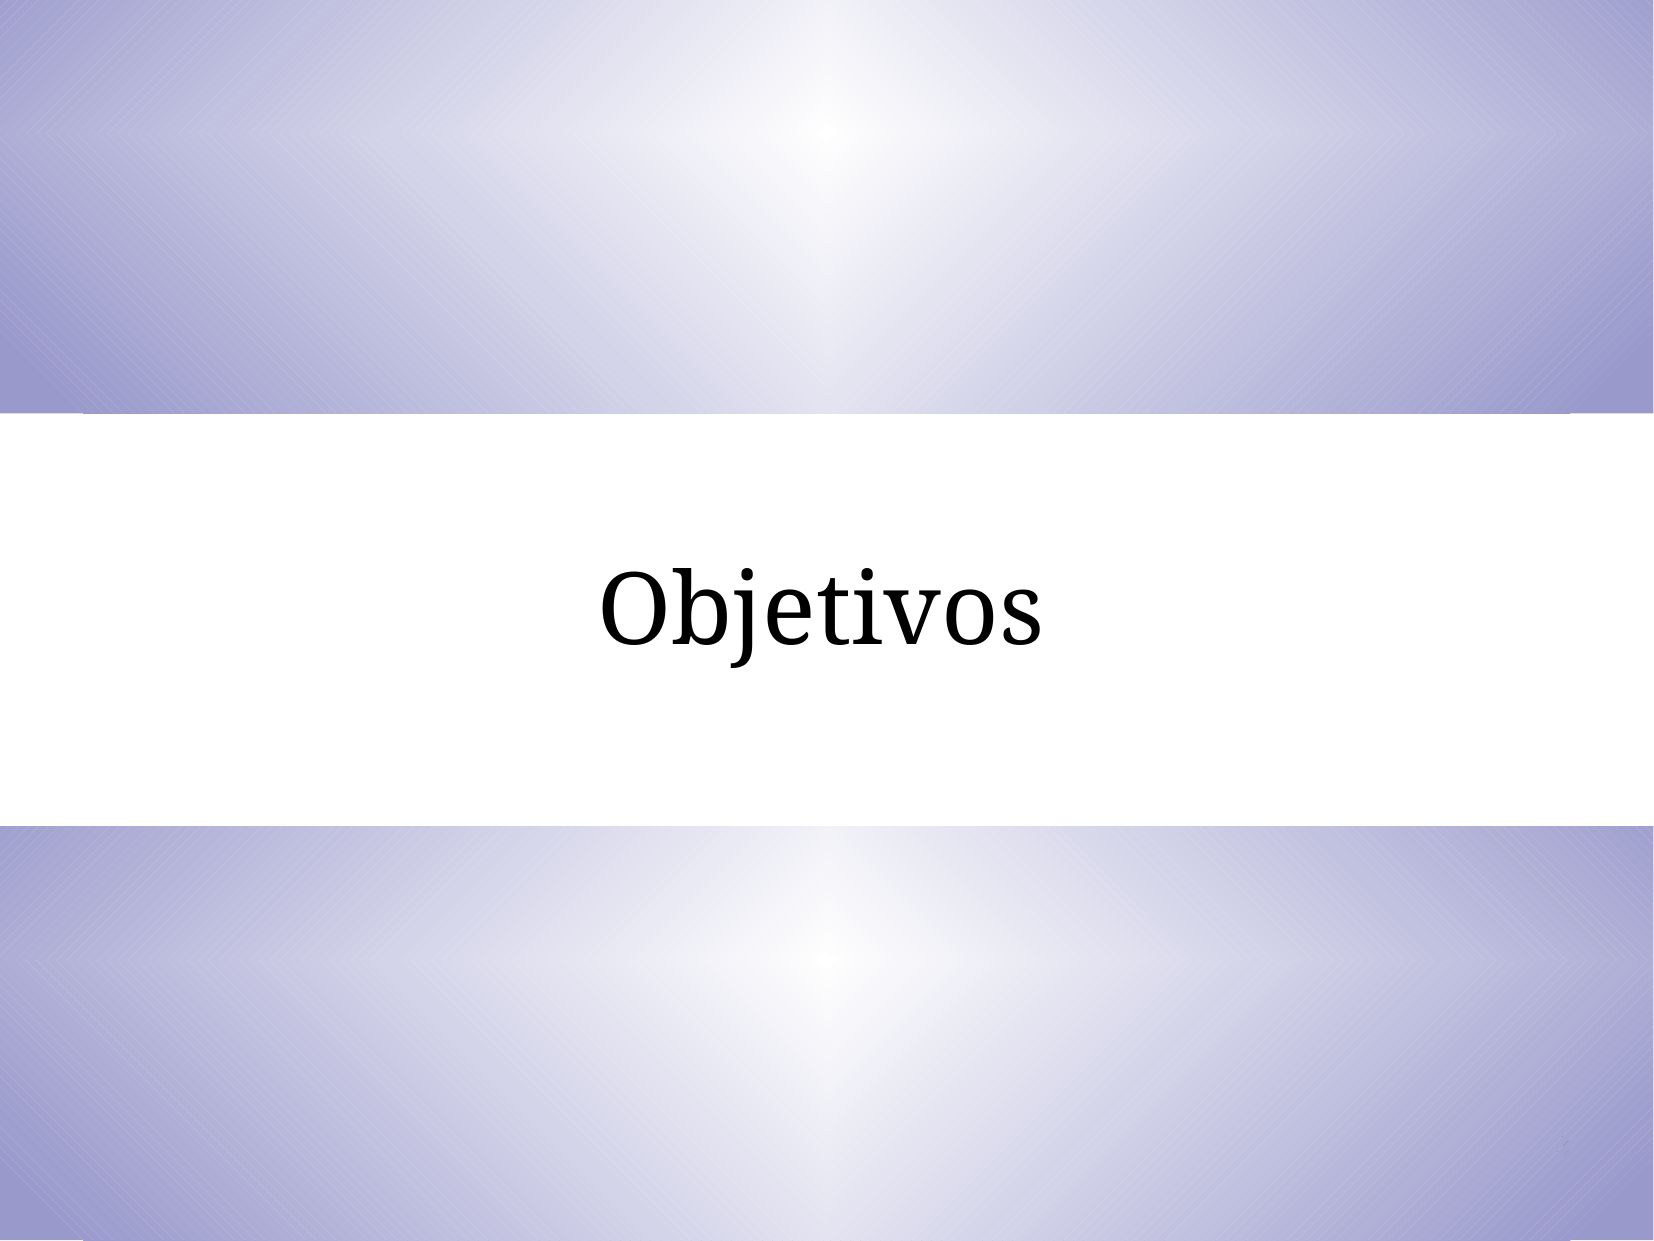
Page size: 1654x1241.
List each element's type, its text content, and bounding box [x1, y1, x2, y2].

title Objetivos [76, 501, 1565, 710]
